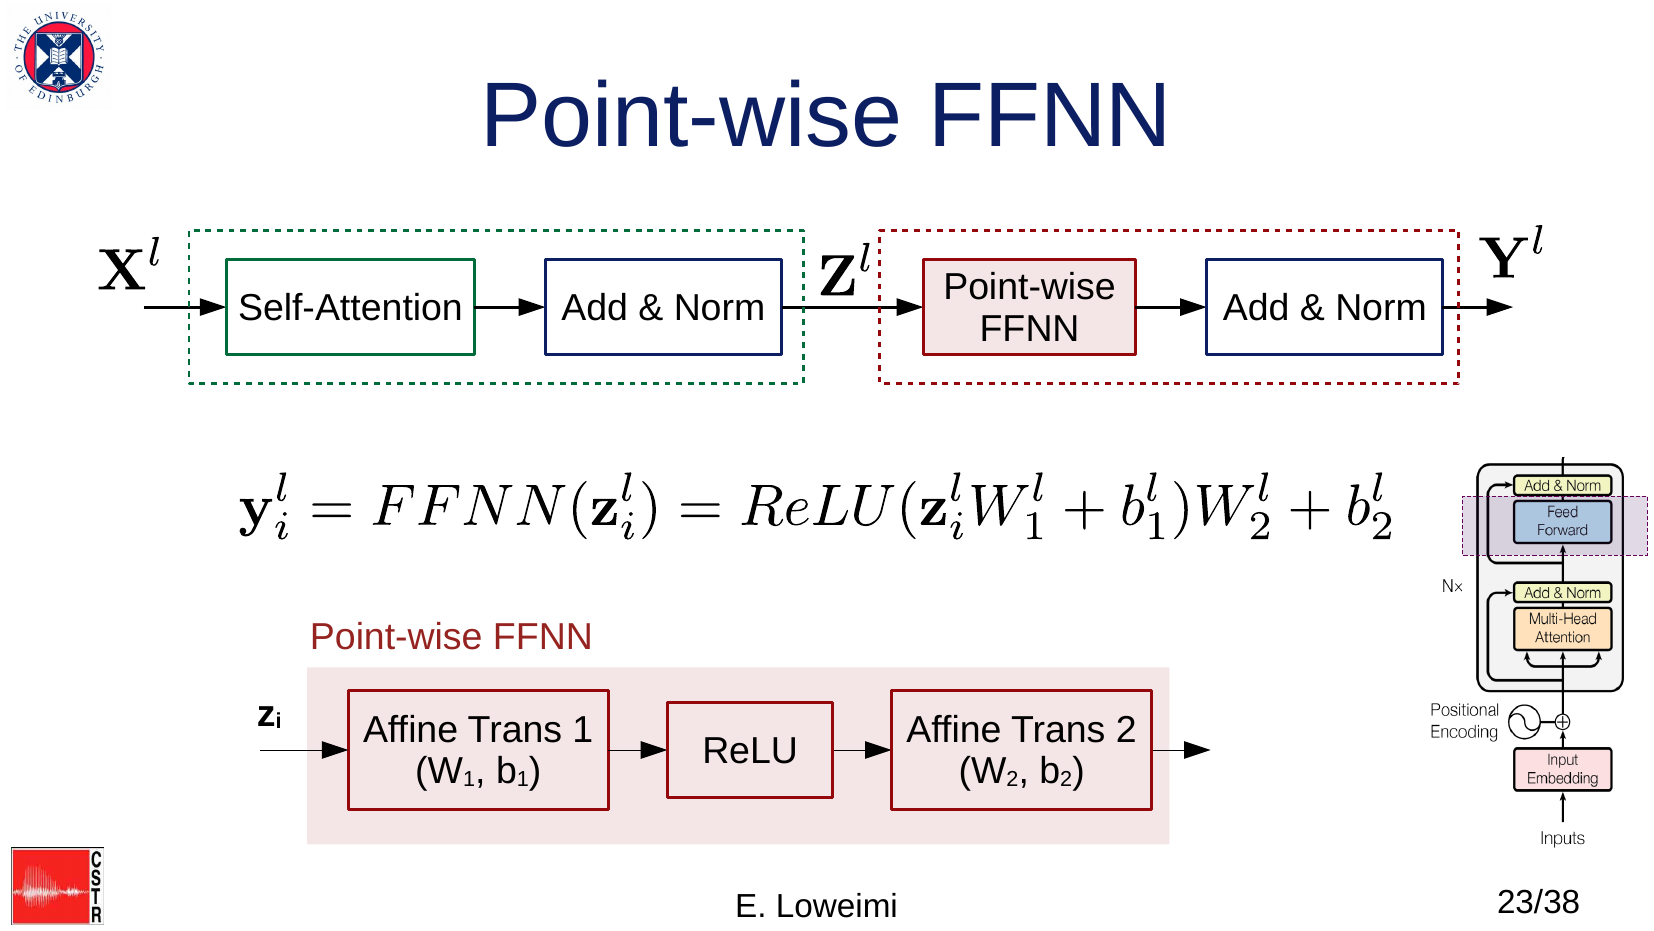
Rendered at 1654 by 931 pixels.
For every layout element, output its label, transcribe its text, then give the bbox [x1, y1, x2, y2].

picture [11, 847, 104, 925]
text_box [1462, 496, 1648, 556]
picture [6, 4, 112, 110]
text_box [307, 751, 1170, 845]
text_box [1478, 225, 1546, 278]
text_box Self-Attention [226, 259, 475, 355]
text_box Affine Trans 2 (W2, b2) [891, 690, 1152, 810]
text_box Add & Norm [1206, 259, 1443, 355]
picture [1429, 457, 1629, 851]
text_box [307, 667, 1170, 750]
text_box [238, 472, 1394, 540]
text_box 23/38 [1482, 876, 1625, 931]
title Point-wise FFNN [82, 37, 1571, 193]
text_box [96, 236, 163, 290]
text_box Point-wise FFNN [923, 259, 1136, 355]
text_box Affine Trans 1 (W1, b1) [348, 690, 609, 810]
text_box E. Loweimi [720, 879, 934, 931]
text_box Point-wise FFNN [295, 608, 615, 666]
text_box Add & Norm [545, 259, 782, 355]
text_box zi [242, 685, 302, 755]
text_box ReLU [667, 702, 833, 798]
text_box [816, 242, 873, 296]
